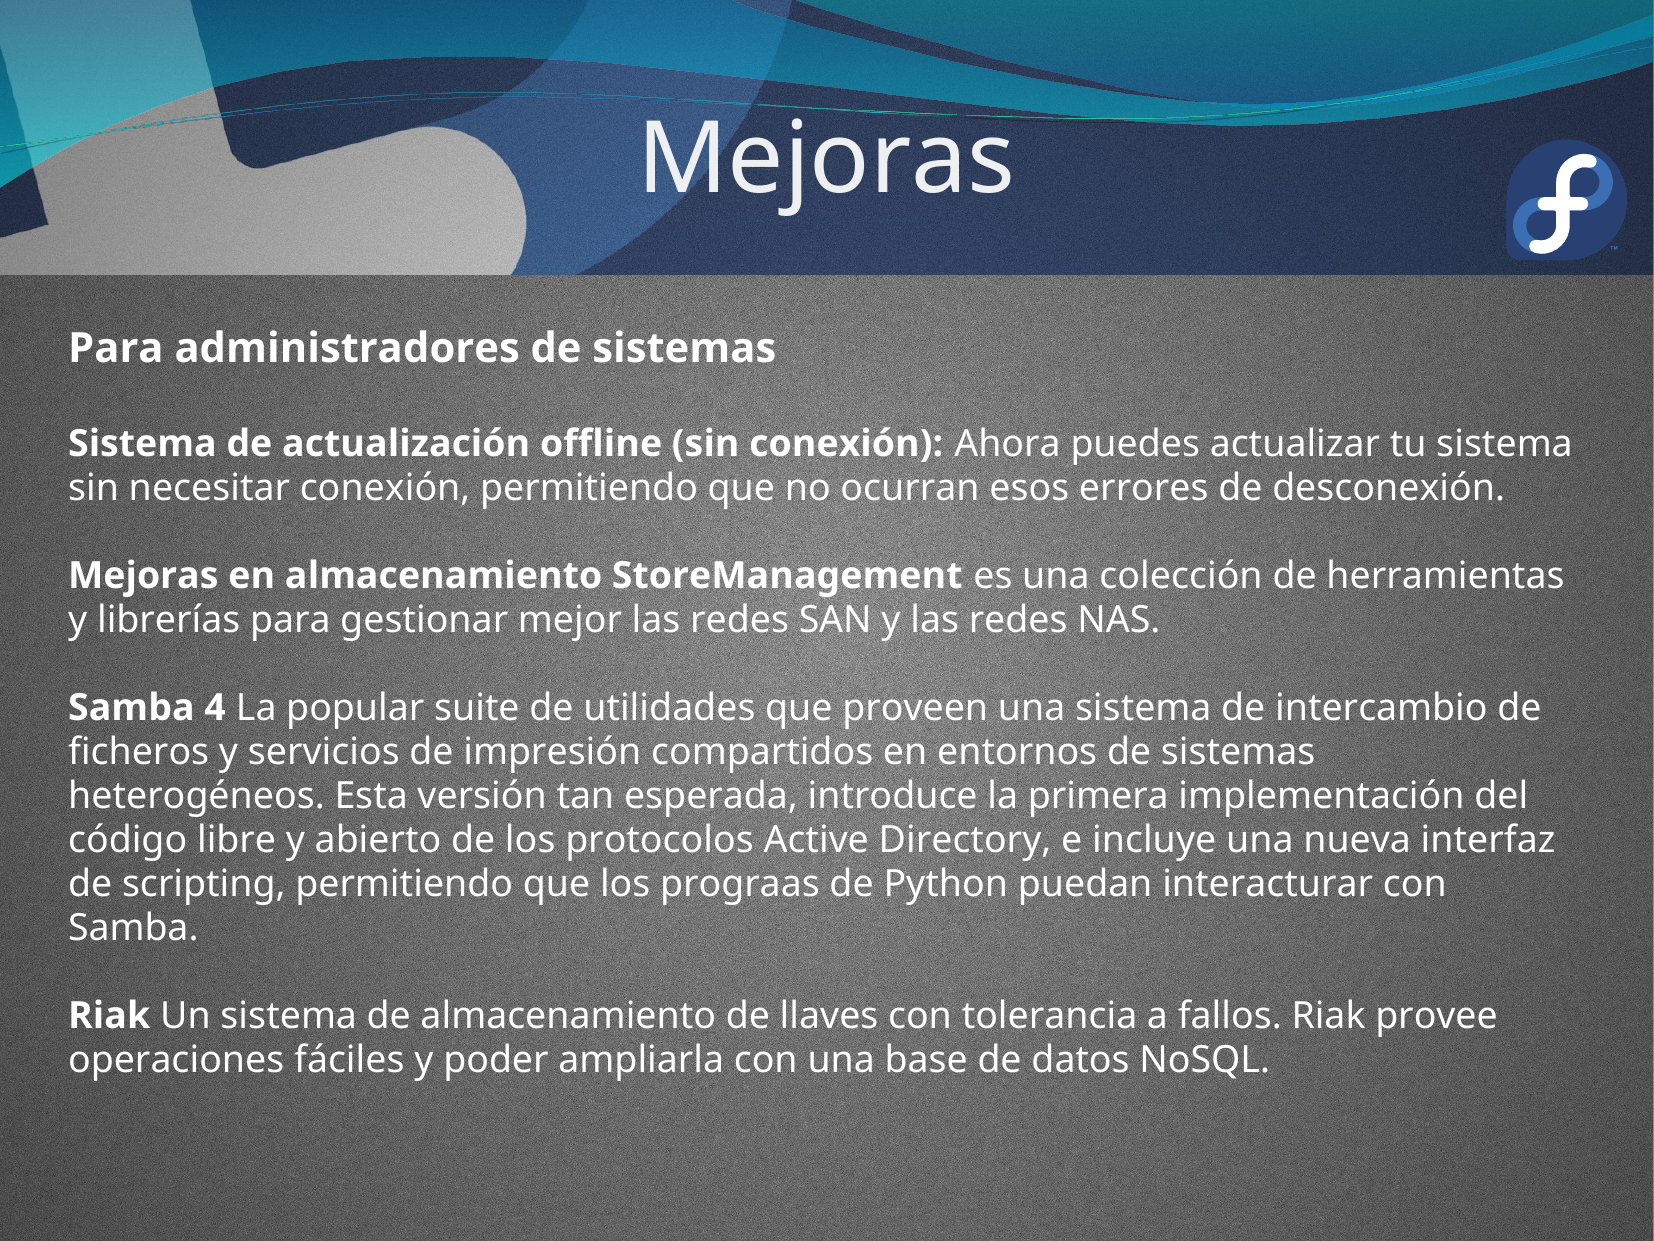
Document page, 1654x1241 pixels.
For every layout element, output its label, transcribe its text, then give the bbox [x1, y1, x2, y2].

text_box Para administradores de sistemas Sistema de actualización offline (sin conexión): Ahora puedes actualizar tu sistema sin necesitar conexión, permitiendo que no ocurran esos errores de desconexión. Mejoras en almacenamiento StoreManagement es una colección de herramientas y librerías para gestionar mejor las redes SAN y las redes NAS. Samba 4 La popular suite de utilidades que proveen una sistema de intercambio de ficheros y servicios de impresión compartidos en entornos de sistemas heterogéneos. Esta versión tan esperada, introduce la primera implementación del código libre y abierto de los protocolos Active Directory, e incluye una nueva interfaz de scripting, permitiendo que los prograas de Python puedan interacturar con Samba. Riak Un sistema de almacenamiento de llaves con tolerancia a fallos. Riak provee operaciones fáciles y poder ampliarla con una base de datos NoSQL. [53, 315, 1589, 1090]
picture [0, 0, 1654, 1241]
text_box Mejoras [88, 53, 1565, 260]
